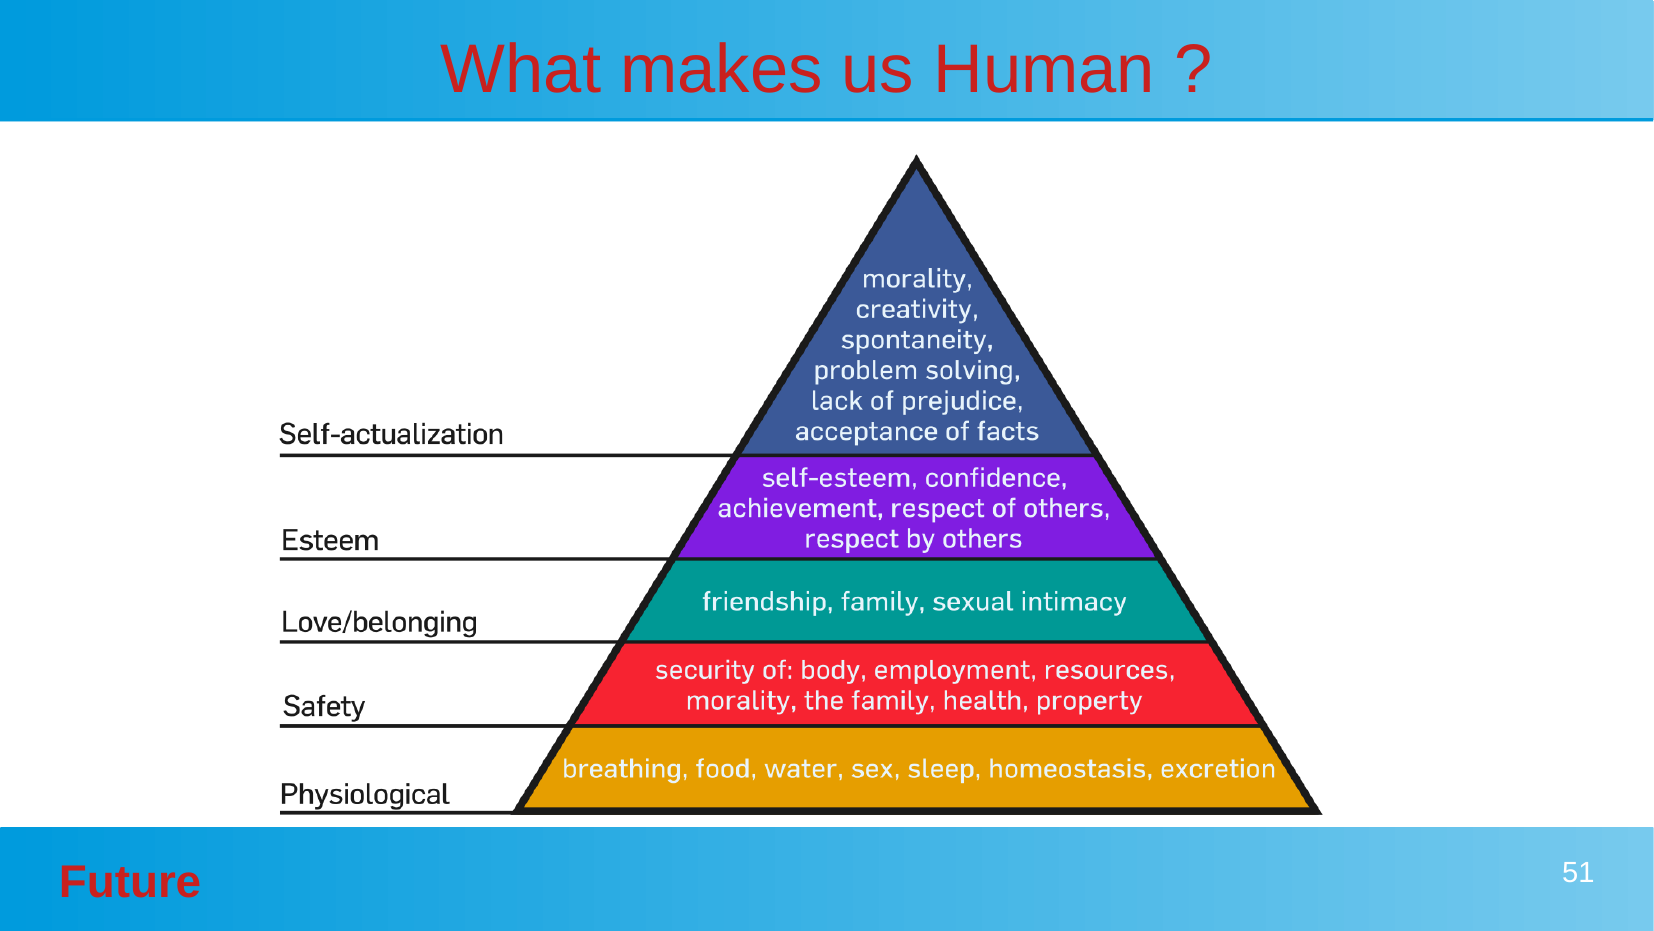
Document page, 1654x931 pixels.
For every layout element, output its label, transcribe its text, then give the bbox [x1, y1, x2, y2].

picture [272, 125, 1323, 863]
title What makes us Human ? [59, 29, 1595, 108]
